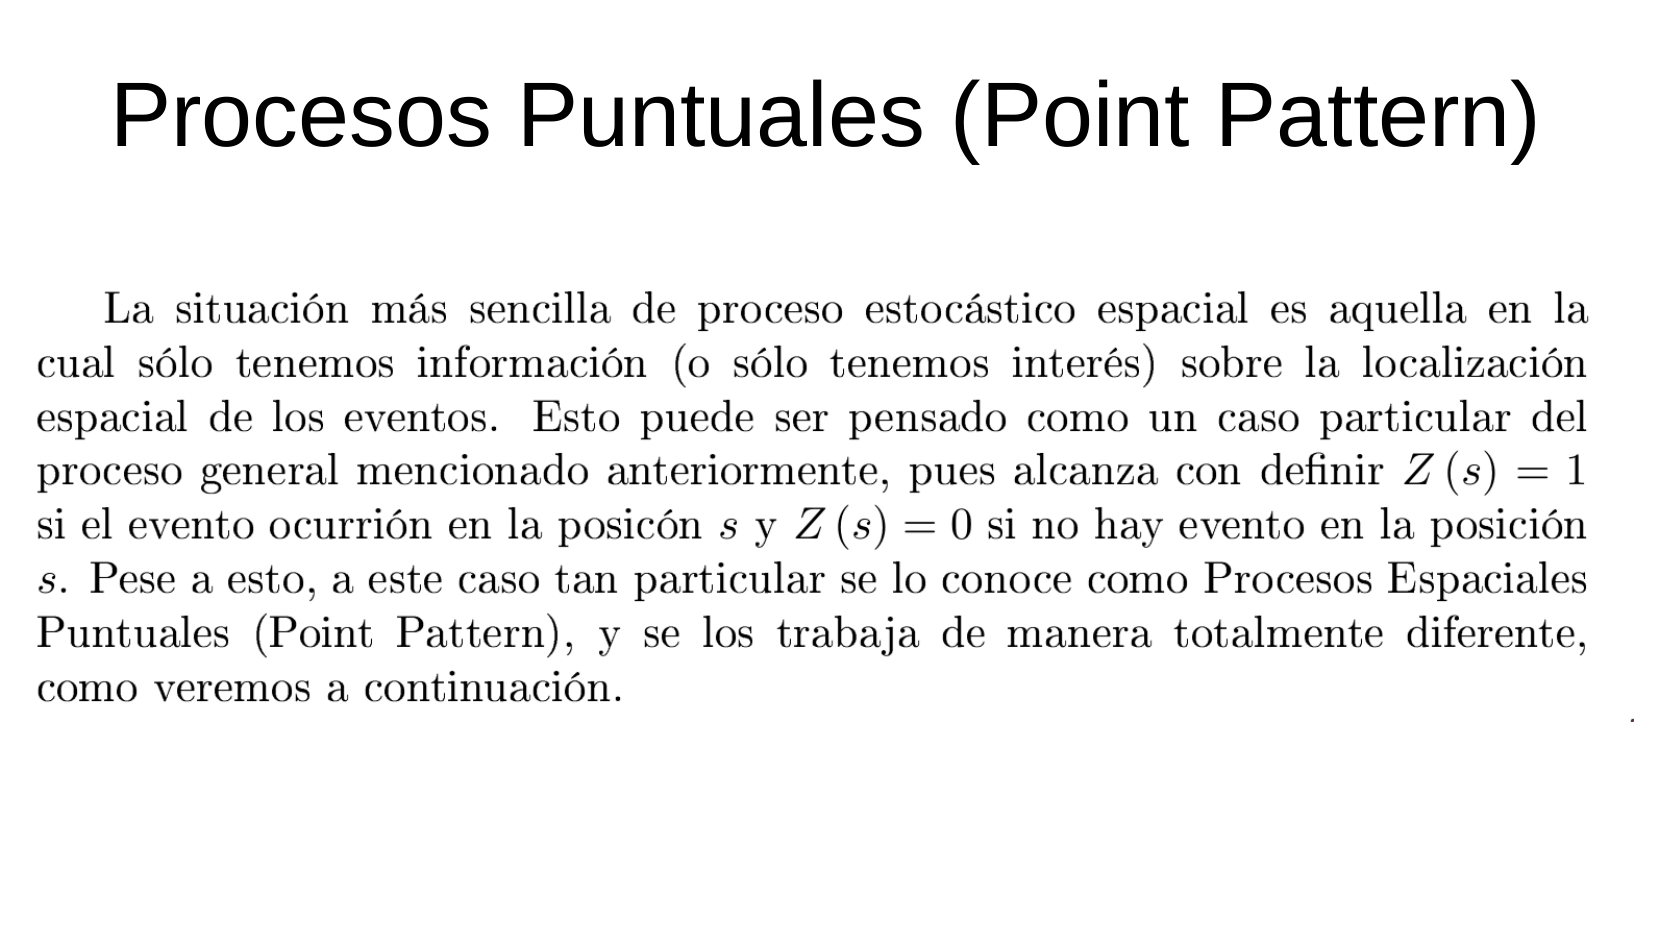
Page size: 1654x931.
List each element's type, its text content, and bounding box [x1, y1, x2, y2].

title Procesos Puntuales (Point Pattern) [82, 37, 1571, 193]
picture [25, 282, 1634, 722]
